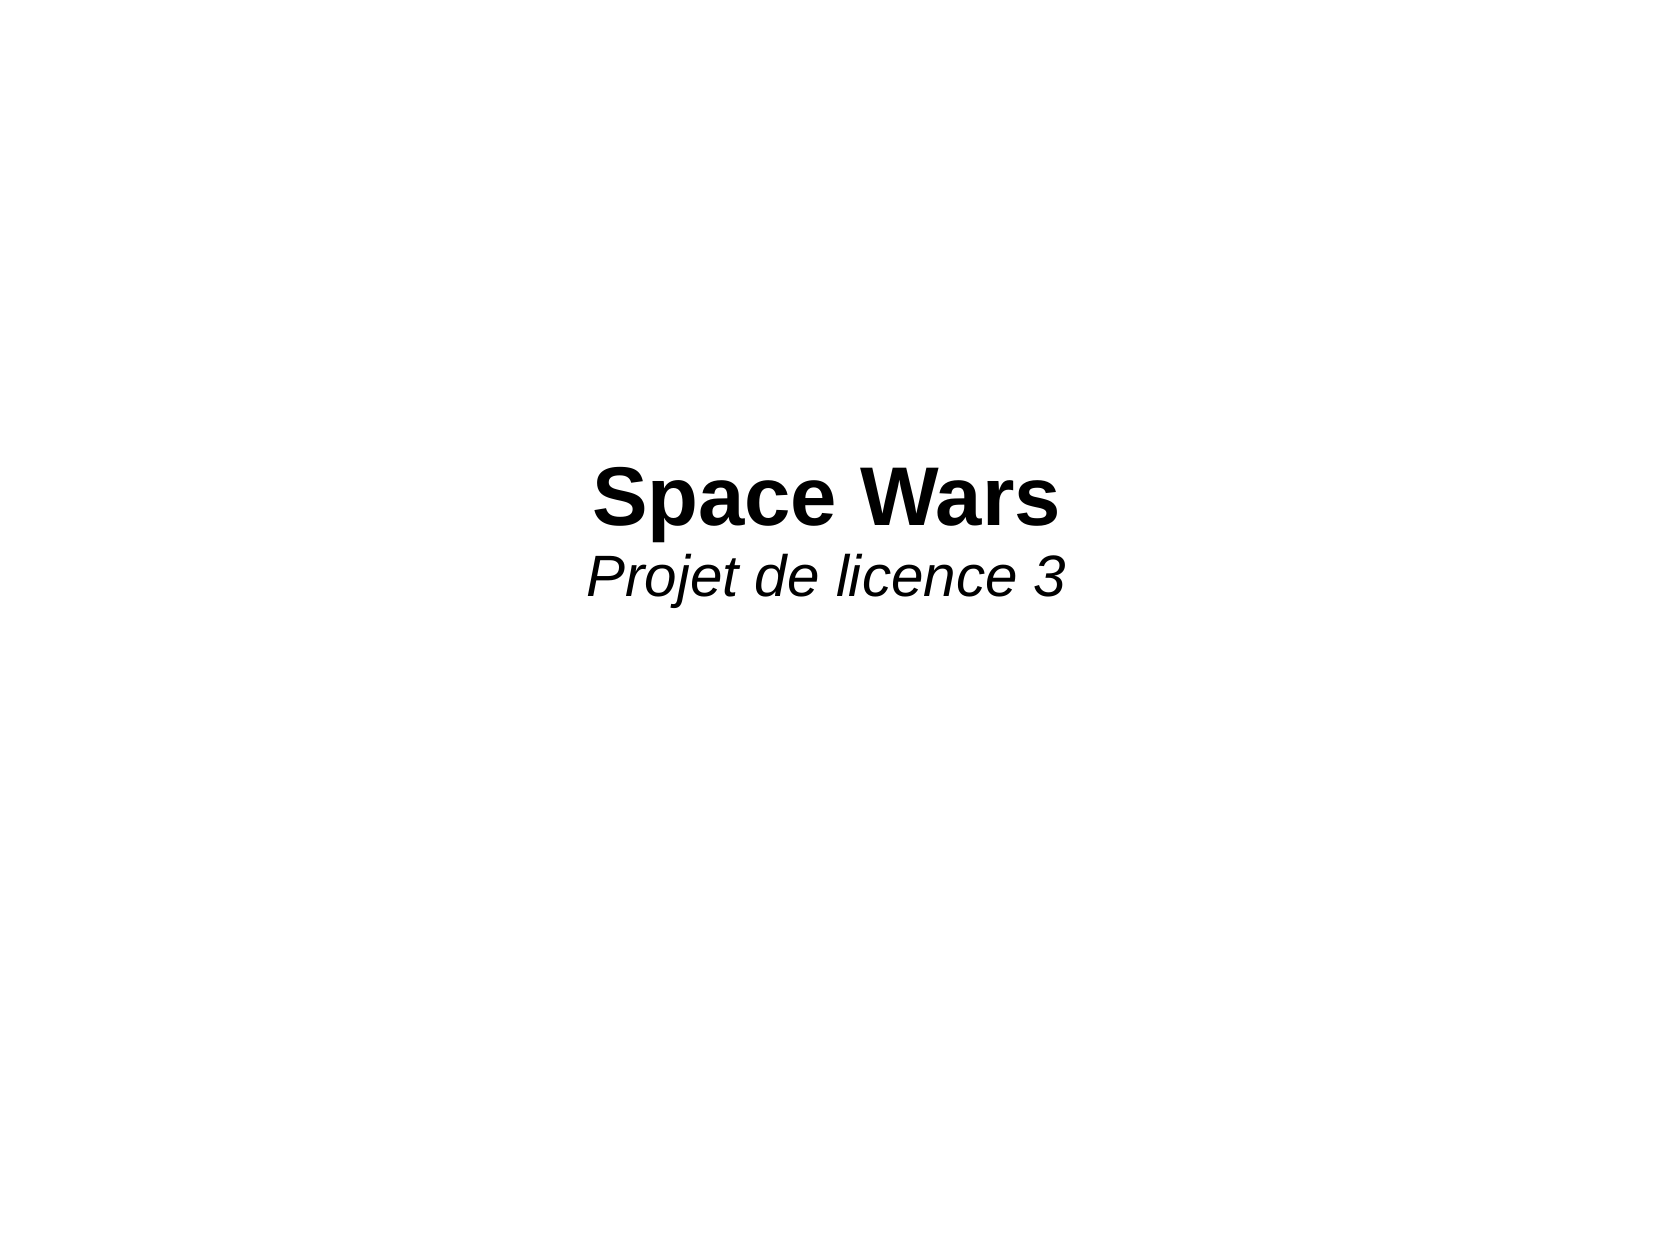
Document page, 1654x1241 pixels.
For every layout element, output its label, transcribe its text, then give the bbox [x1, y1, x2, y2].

subtitle Space Wars Projet de licence 3 [82, 49, 1571, 1010]
